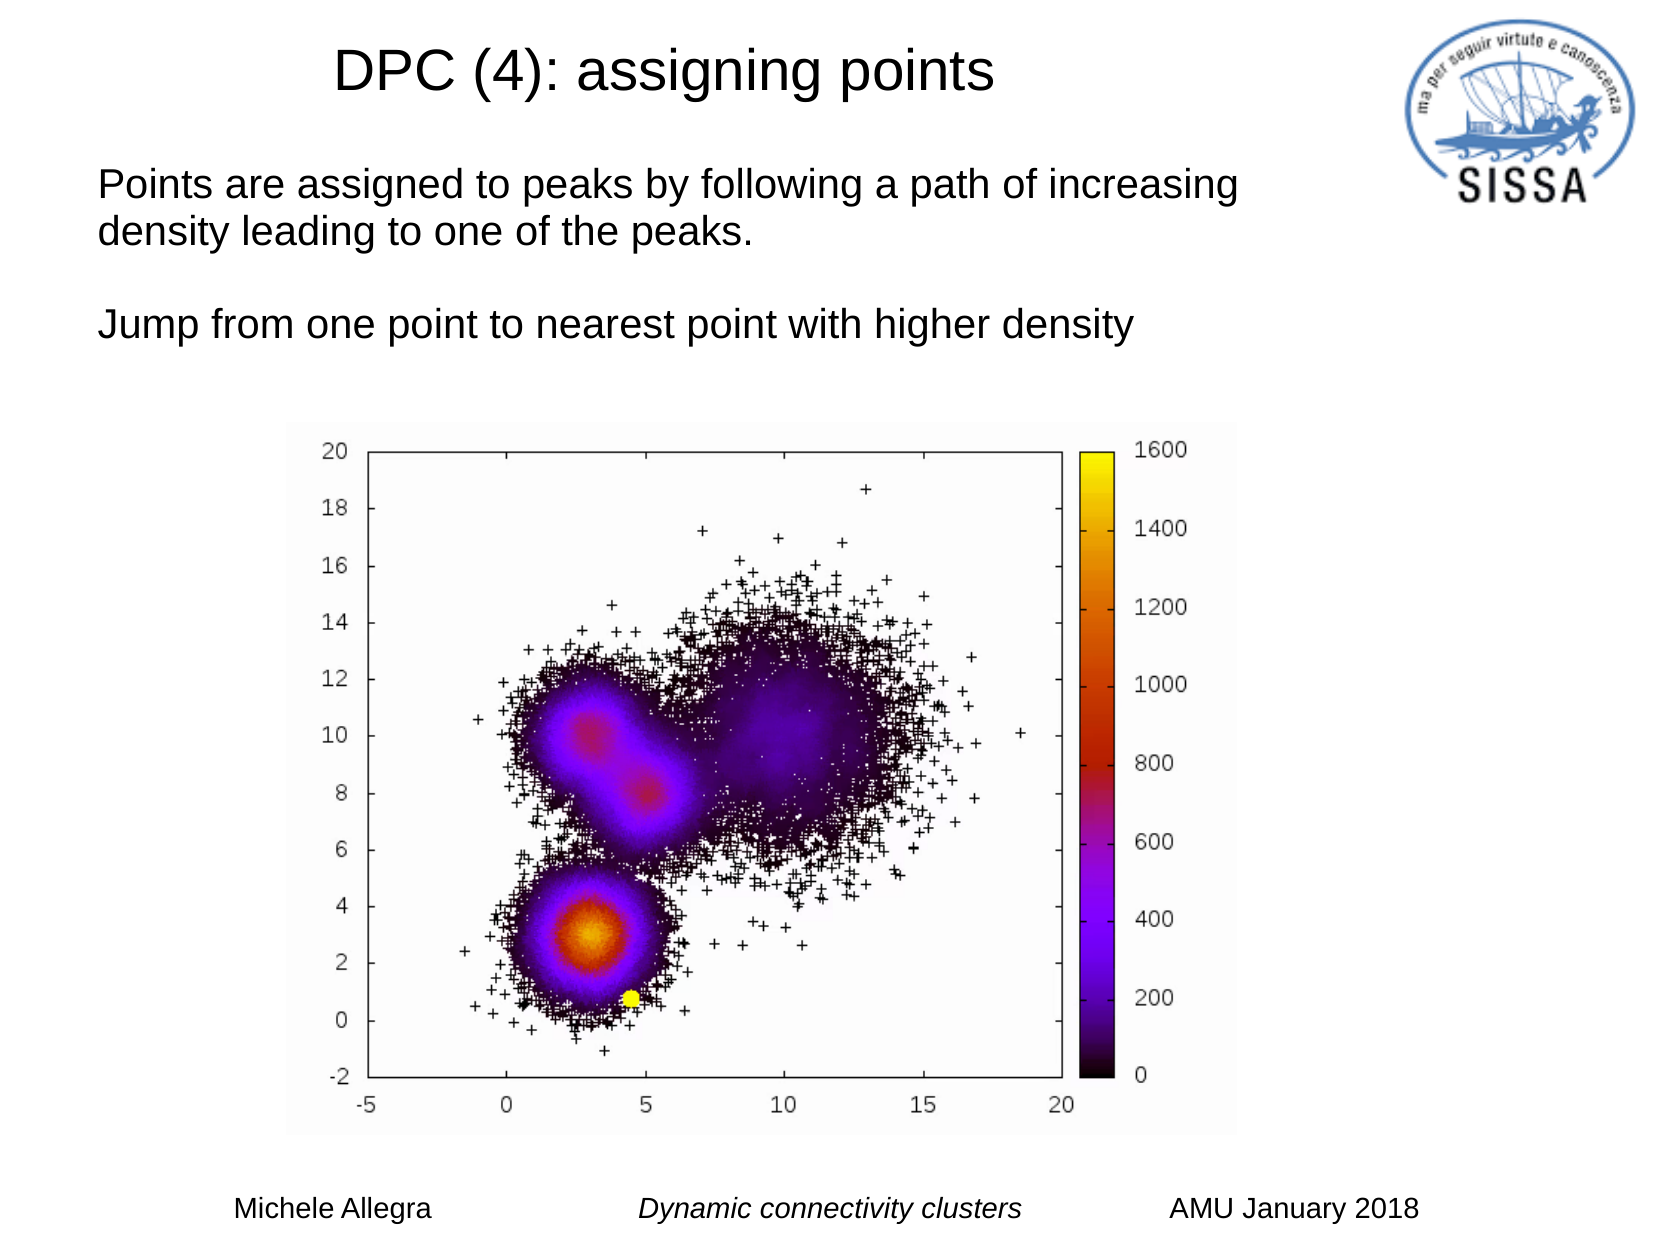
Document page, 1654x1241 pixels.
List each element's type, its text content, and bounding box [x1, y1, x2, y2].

text_box Points are assigned to peaks by following a path of increasing density leading to one of the peaks. Jump from one point to nearest point with higher density [82, 153, 1382, 463]
title Michele Allegra Dynamic connectivity clusters AMU January 2018 [82, 1171, 1572, 1241]
title DPC (4): assigning points [17, 37, 1329, 168]
picture [1391, 16, 1652, 207]
text_box [285, 463, 1238, 1136]
